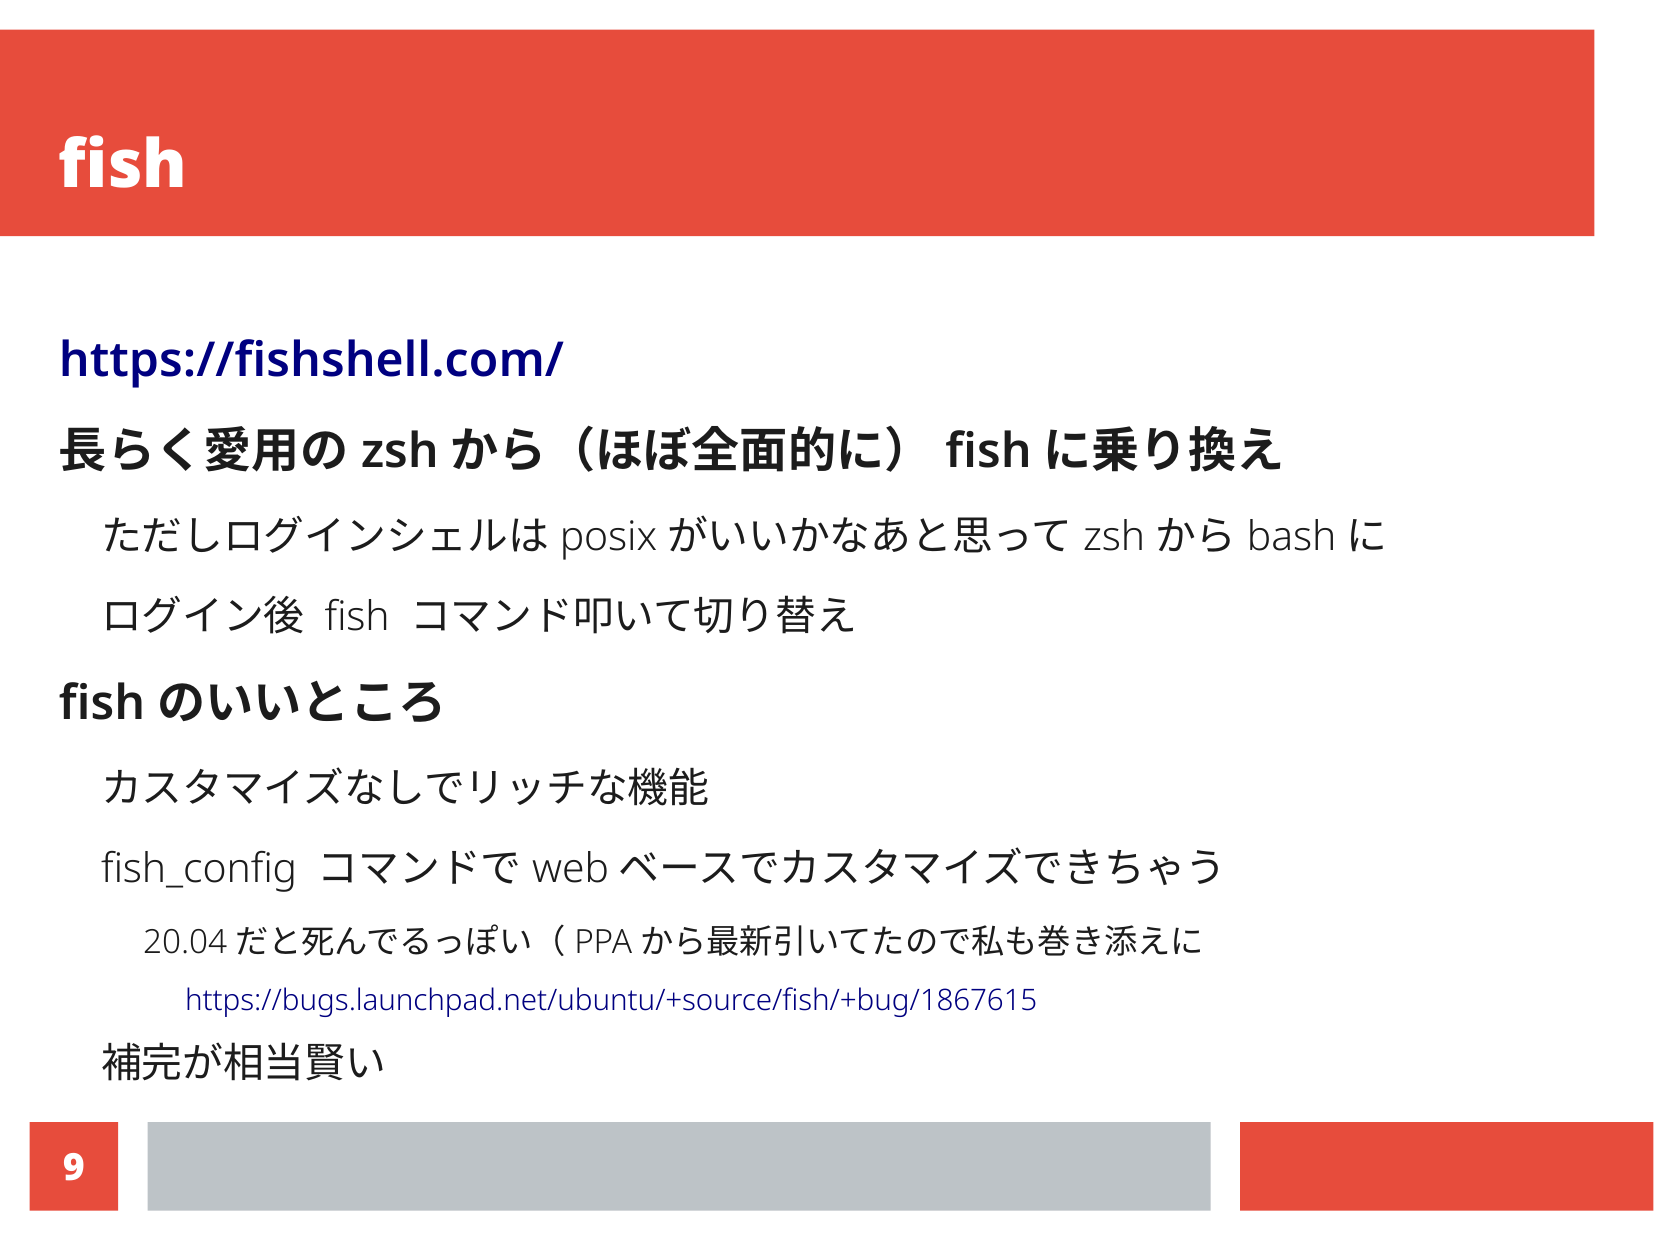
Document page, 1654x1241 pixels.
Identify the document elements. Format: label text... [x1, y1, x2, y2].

list https://fishshell.com/ 長らく愛用のzshから（ほぼ全面的に）fishに乗り換え ただしログインシェルはposixがいいかなあと思ってzshからbashに ログイン後 fish コマンド叩いて切り替え fishのいいところ カスタマイズなしでリッチな機能 fish_config コマンドでwebベースでカスタマイズできちゃう 20.04だと死んでるっぽい（PPAから最新引いてたので私も巻き添えに https://bugs.launchpad.net/ubuntu/+source/fish/+bug/1867615 補完が相当賢い [59, 324, 1565, 1093]
title fish [59, 59, 1595, 207]
